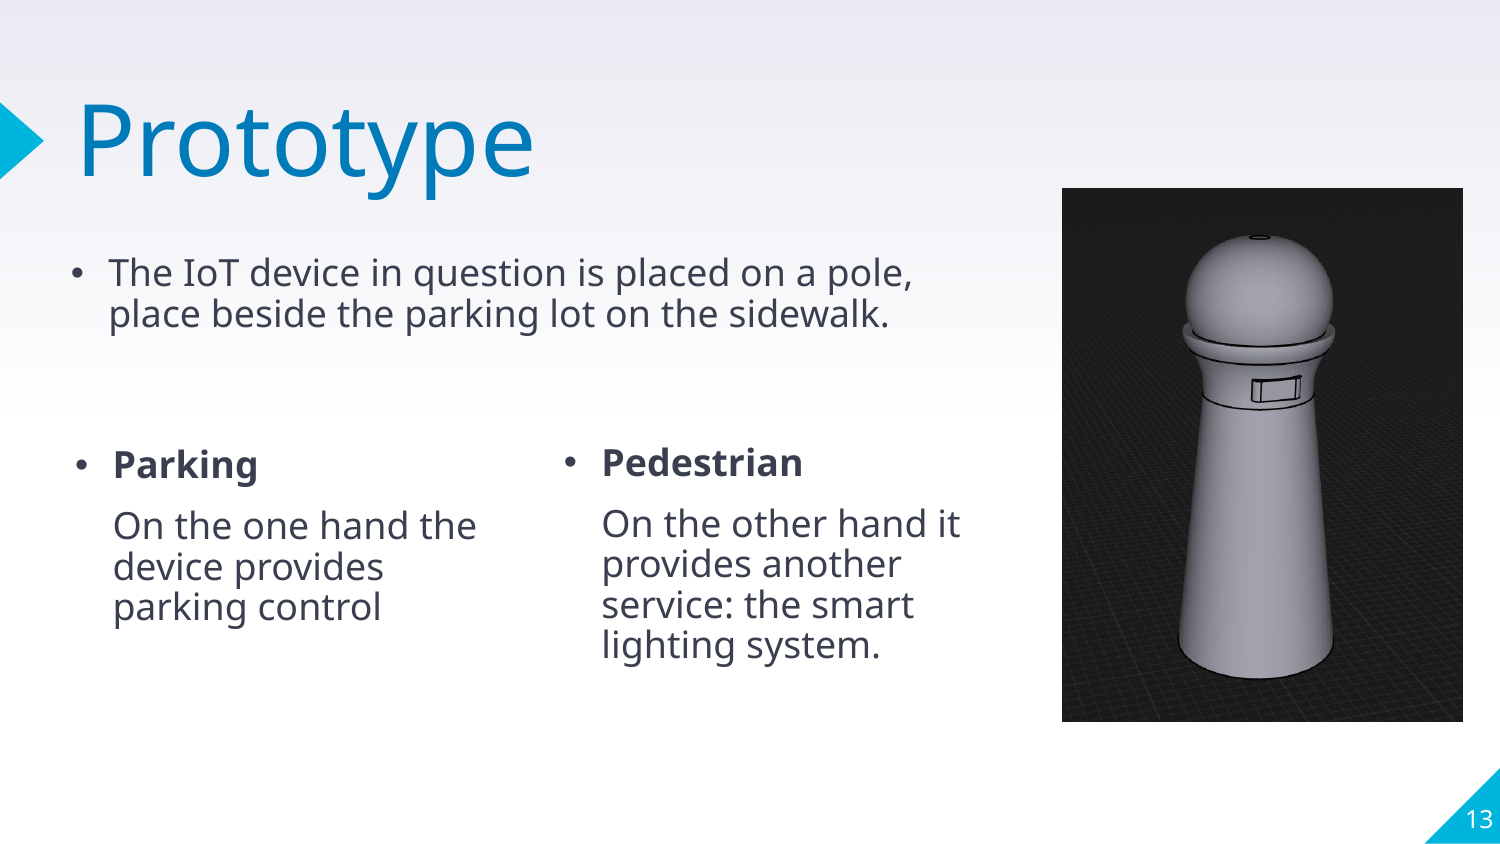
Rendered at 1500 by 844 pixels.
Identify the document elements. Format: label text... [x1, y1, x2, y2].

slide_number <numero> [1418, 760, 1494, 838]
title Prototype [75, 99, 1001, 277]
list Parking On the one hand the device provides parking control [75, 437, 515, 844]
list The IoT device in question is placed on a pole, place beside the parking lot on the sidewalk. [70, 198, 969, 343]
list Pedestrian On the other hand it provides another service: the smart lighting system. [563, 434, 1004, 844]
picture [1062, 188, 1463, 722]
